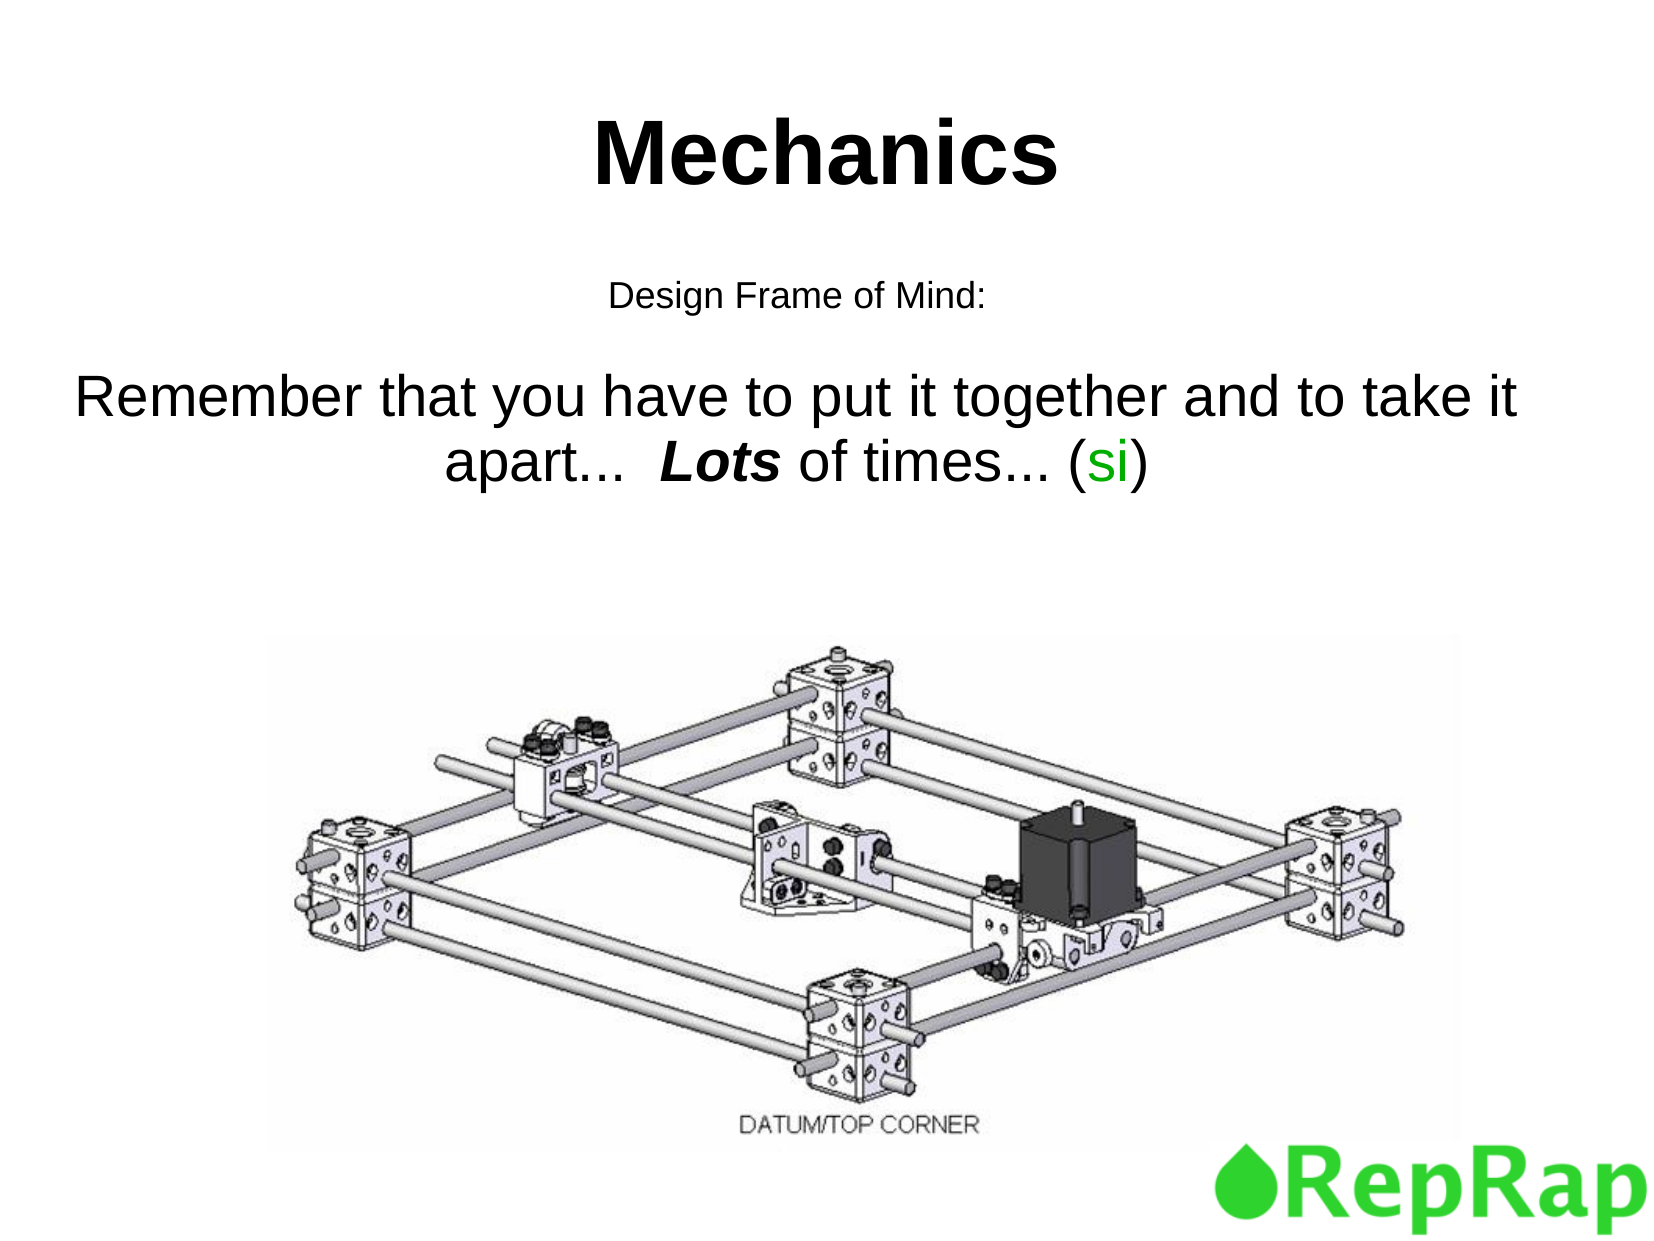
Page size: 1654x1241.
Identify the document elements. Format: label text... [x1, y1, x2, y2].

title Mechanics [82, 56, 1571, 250]
text_box Design Frame of Mind: Remember that you have to put it together and to take it apart... Lots of times... (si) [29, 267, 1565, 528]
picture [265, 634, 1653, 1241]
